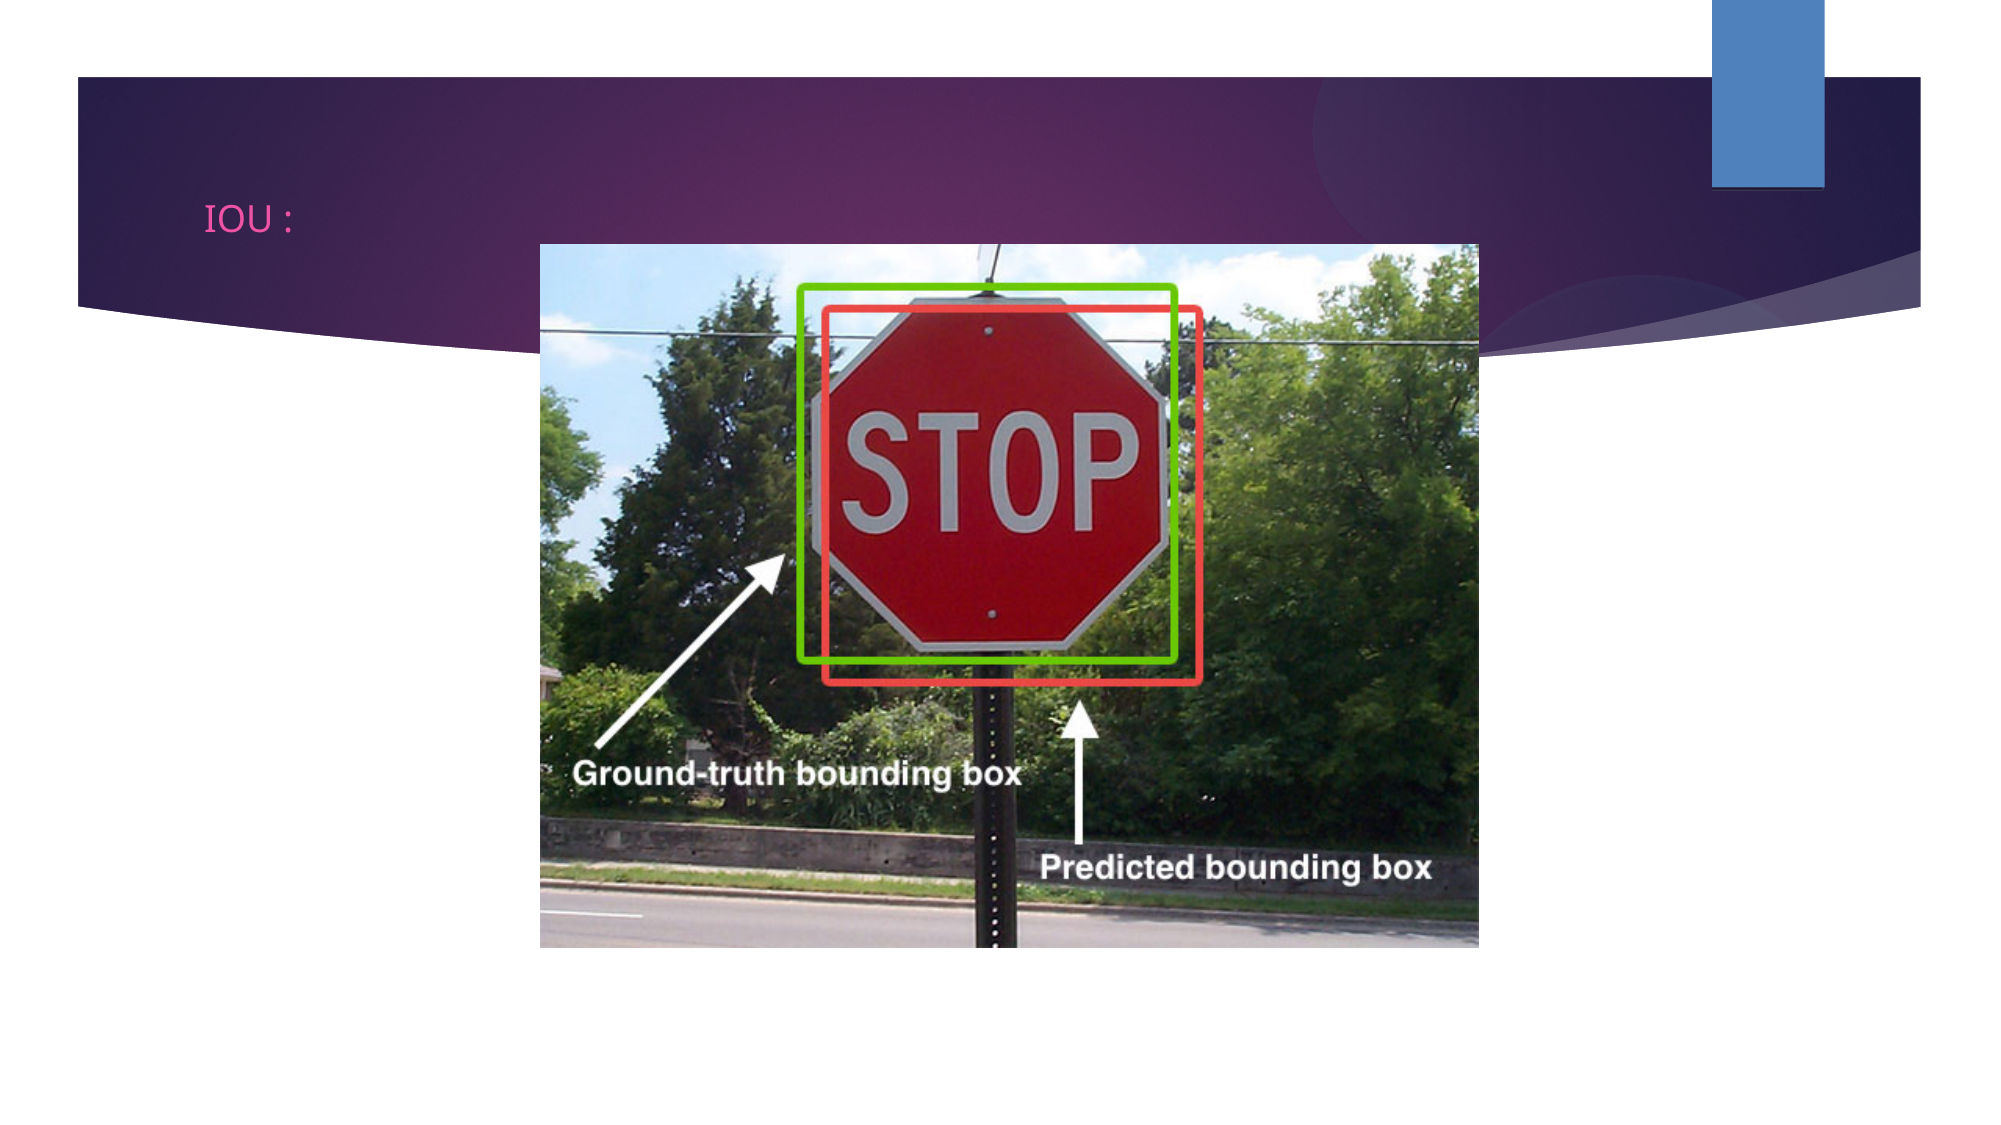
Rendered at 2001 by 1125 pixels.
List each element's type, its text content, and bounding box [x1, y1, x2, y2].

text_box IOU : [189, 159, 1627, 276]
picture [79, 78, 1920, 948]
